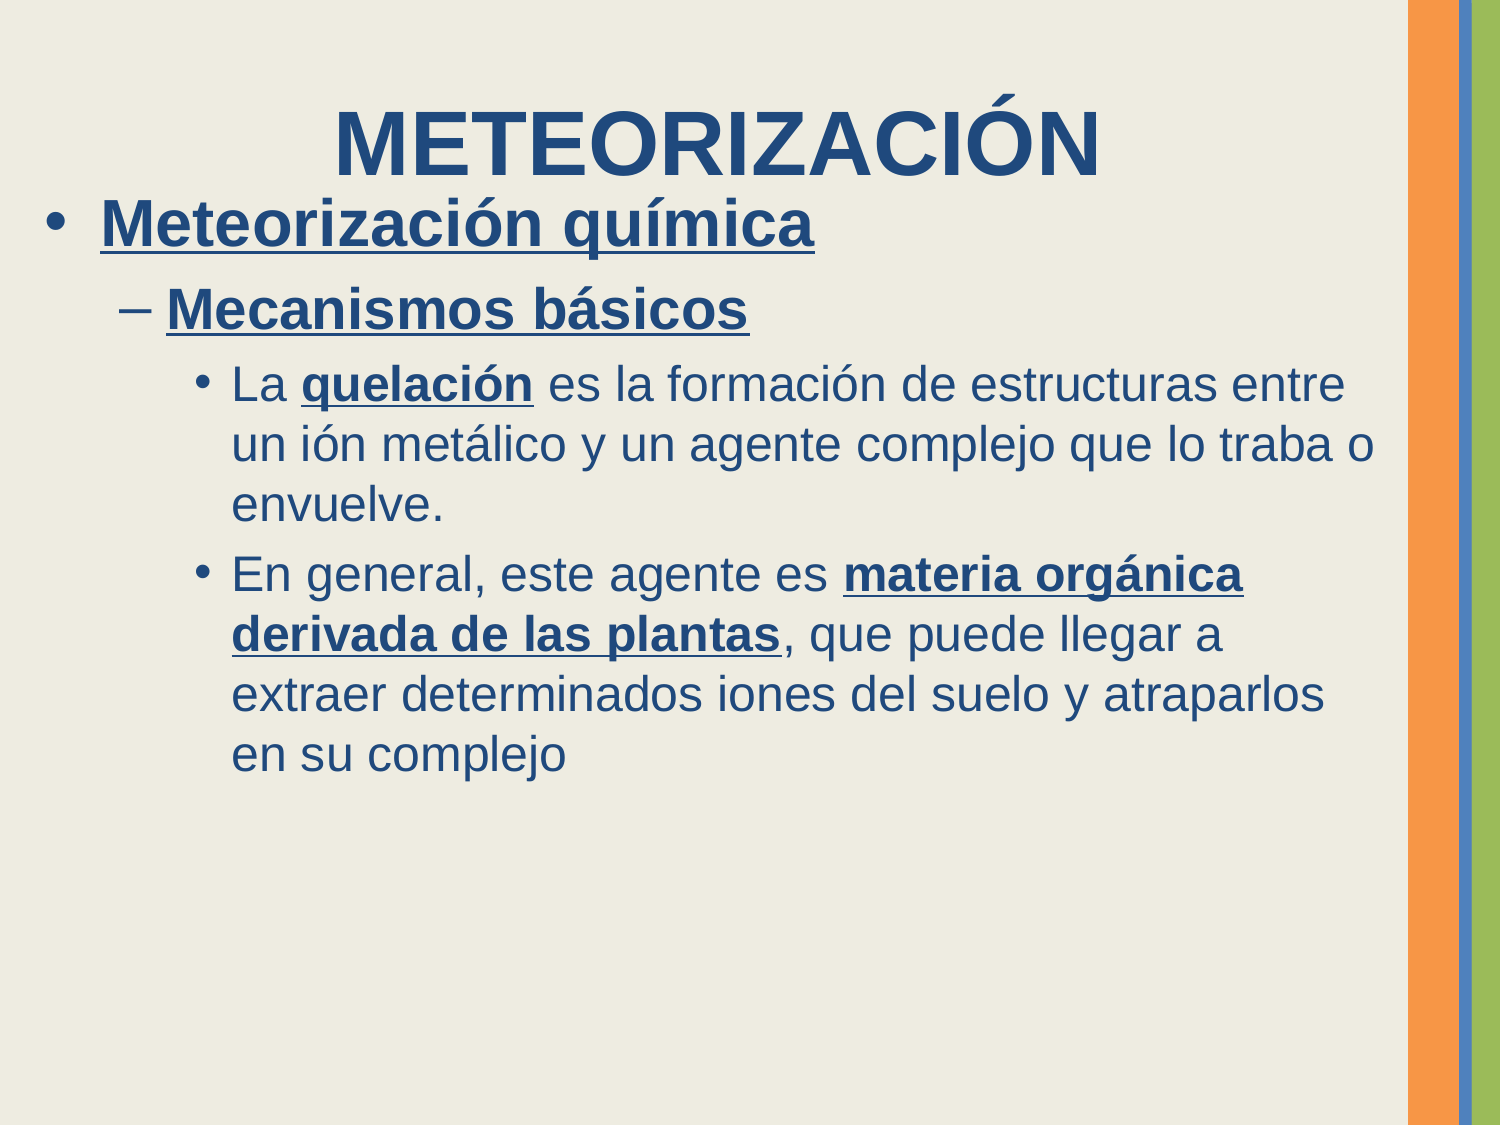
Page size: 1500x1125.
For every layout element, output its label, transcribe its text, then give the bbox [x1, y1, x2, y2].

list Meteorización química Mecanismos básicos La quelación es la formación de estructuras entre un ión metálico y un agente complejo que lo traba o envuelve. En general, este agente es materia orgánica derivada de las plantas, que puede llegar a extraer determinados iones del suelo y atraparlos en su complejo [29, 172, 1408, 1102]
title meteorización [29, 45, 1408, 172]
